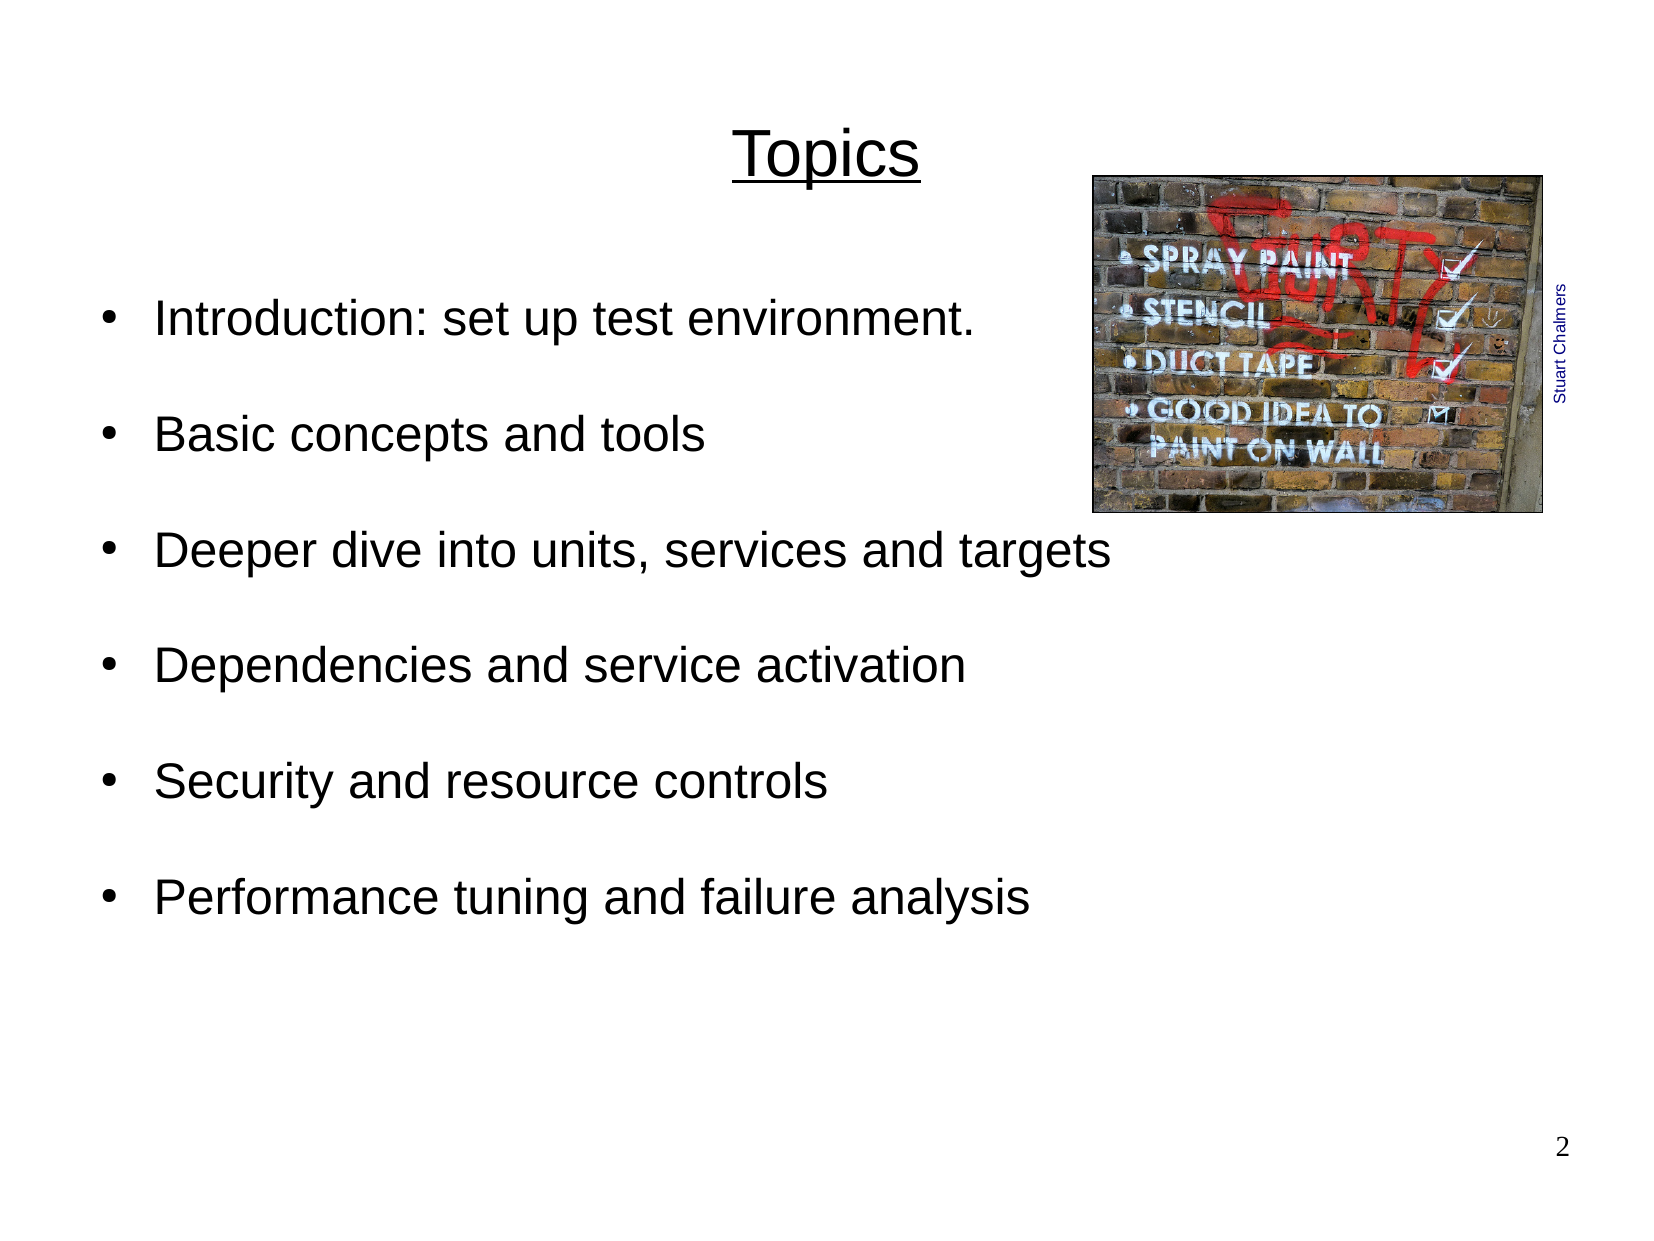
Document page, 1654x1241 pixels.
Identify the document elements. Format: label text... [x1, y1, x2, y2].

text_box Stuart Chalmers [1542, 268, 1577, 420]
picture [1092, 175, 1543, 513]
list Introduction: set up test environment. Basic concepts and tools Deeper dive into units, services and targets Dependencies and service activation Security and resource controls Performance tuning and failure analysis [82, 290, 1571, 1010]
title Topics [82, 49, 1571, 257]
